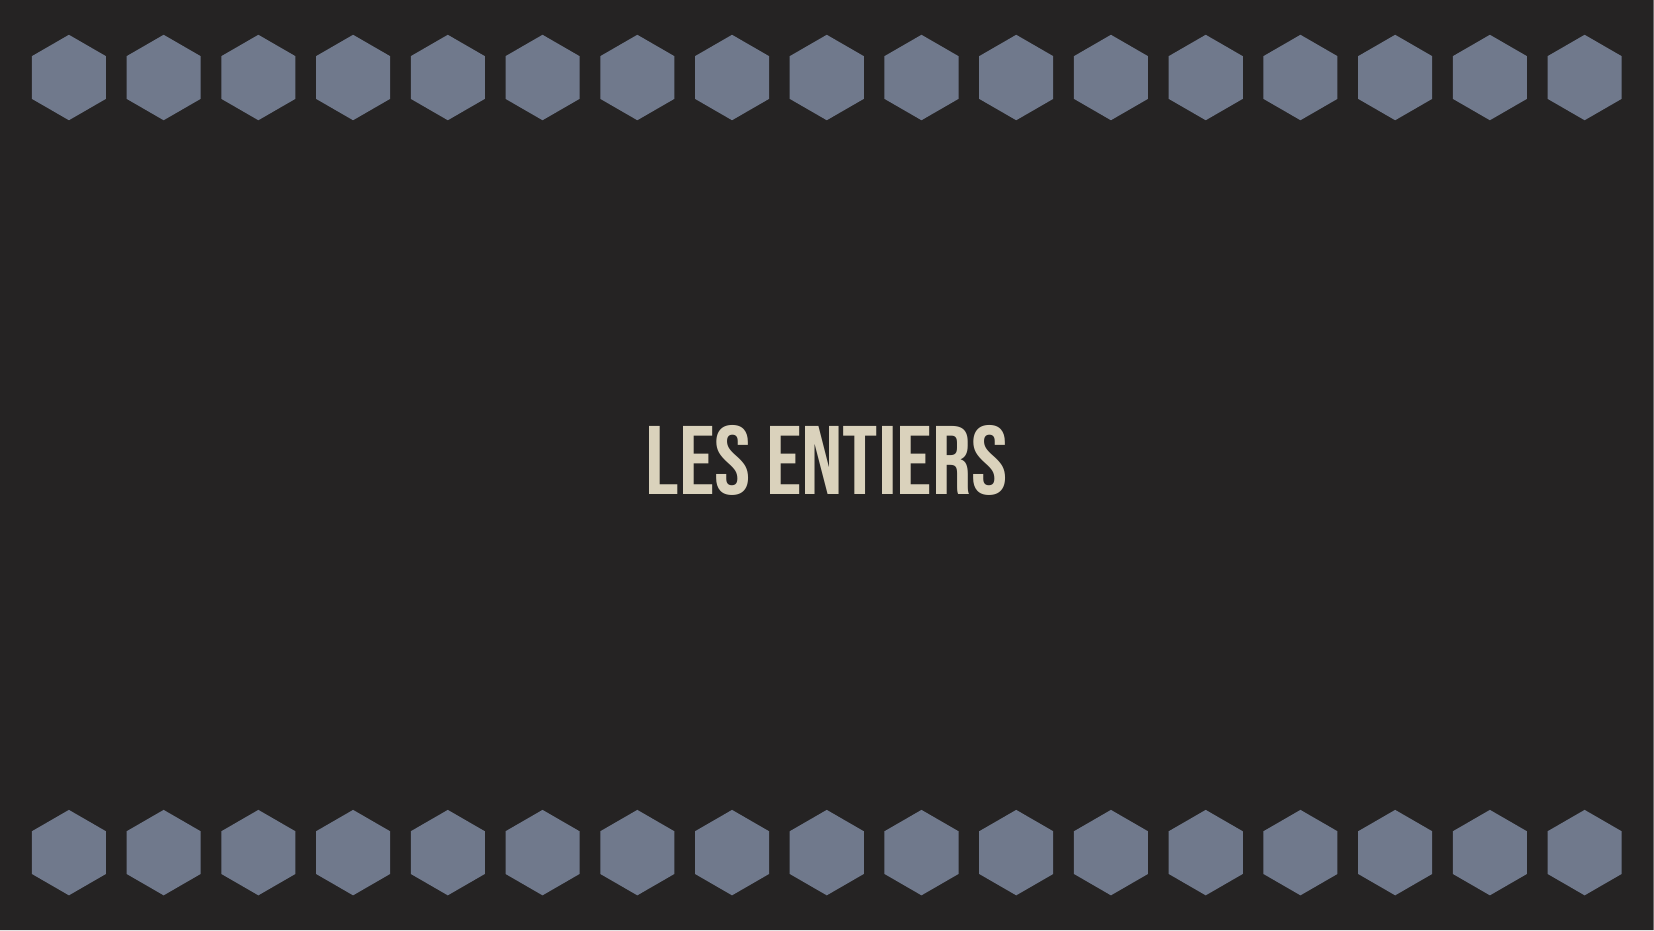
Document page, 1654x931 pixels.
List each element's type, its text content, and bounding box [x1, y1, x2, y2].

title Les entiers [67, 150, 1586, 781]
